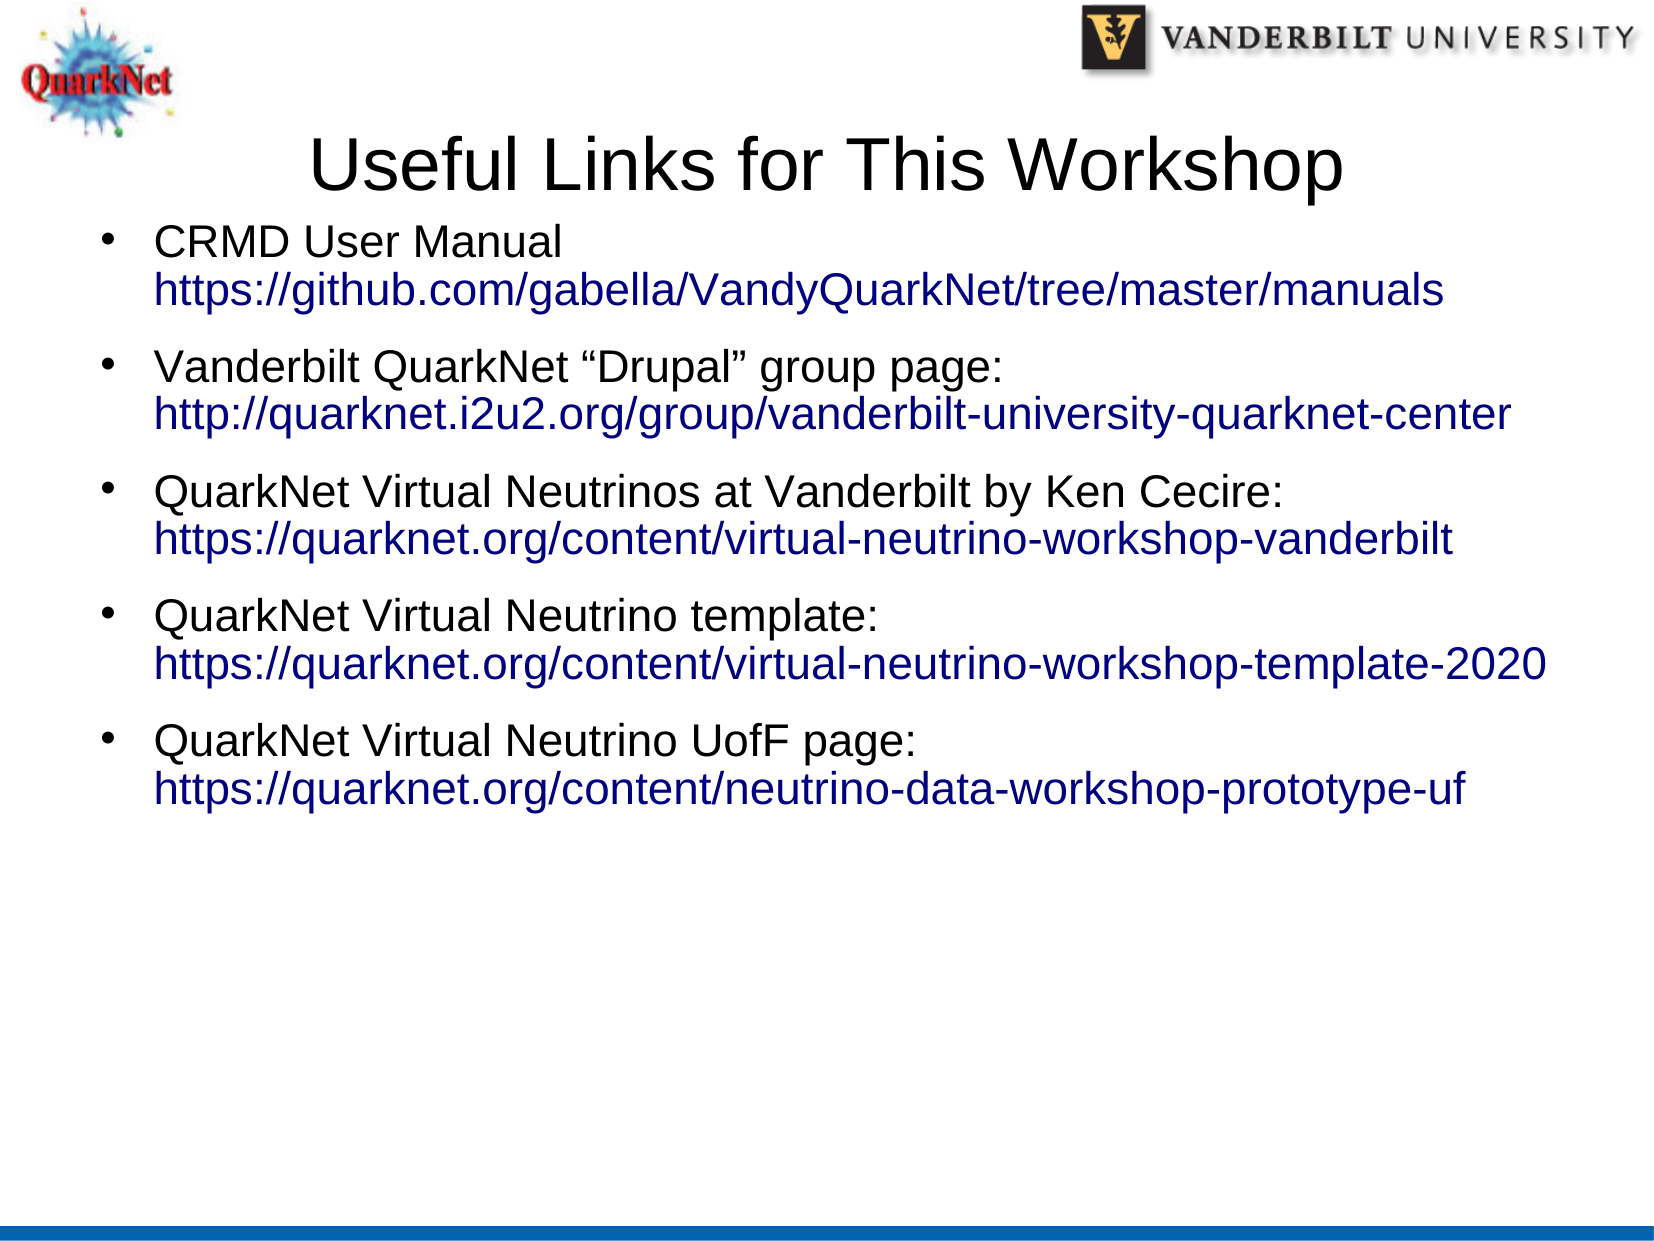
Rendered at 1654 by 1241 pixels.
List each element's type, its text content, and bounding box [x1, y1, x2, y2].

list CRMD User Manual https://github.com/gabella/VandyQuarkNet/tree/master/manuals Vanderbilt QuarkNet “Drupal” group page: http://quarknet.i2u2.org/group/vanderbilt-university-quarknet-center QuarkNet Virtual Neutrinos at Vanderbilt by Ken Cecire: https://quarknet.org/content/virtual-neutrino-workshop-vanderbilt QuarkNet Virtual Neutrino template: https://quarknet.org/content/virtual-neutrino-workshop-template-2020 QuarkNet Virtual Neutrino UofF page: https://quarknet.org/content/neutrino-data-workshop-prototype-uf [82, 219, 1571, 1156]
title Useful Links for This Workshop [121, 83, 1534, 219]
picture [1078, 1, 1649, 85]
picture [4, 1, 188, 152]
